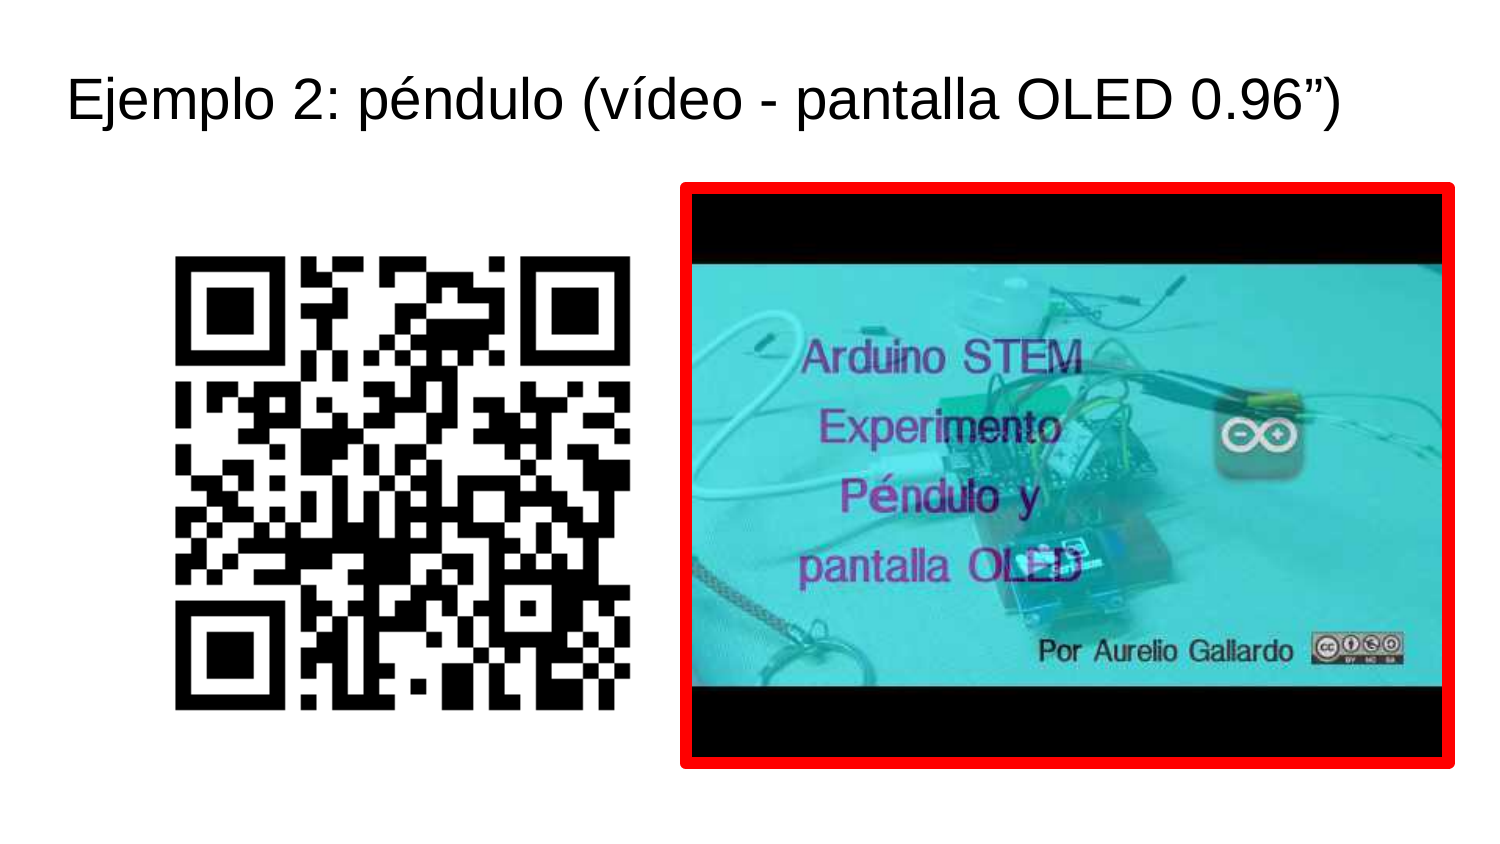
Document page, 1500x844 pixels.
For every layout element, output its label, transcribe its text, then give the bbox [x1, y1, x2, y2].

text_box Ejemplo 2: péndulo (vídeo - pantalla OLED 0.96”) [51, 46, 1449, 141]
picture [692, 194, 1443, 757]
picture [113, 194, 693, 773]
